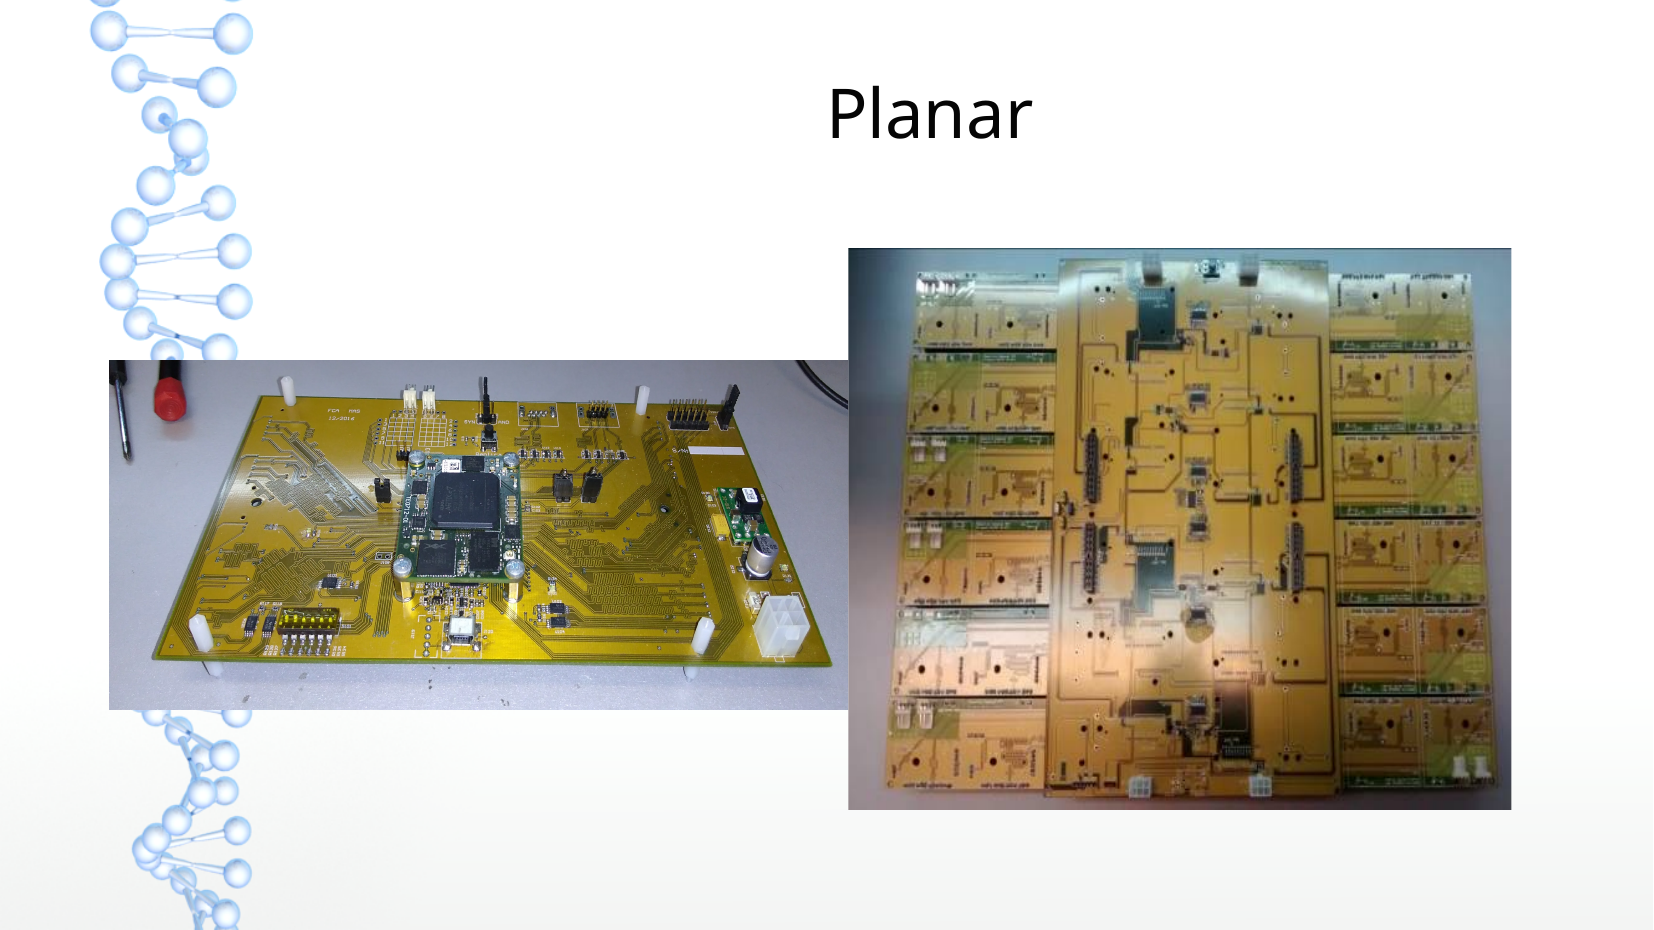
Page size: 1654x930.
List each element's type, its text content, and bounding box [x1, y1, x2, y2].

title Planar [265, 35, 1594, 189]
picture [0, 0, 1654, 930]
